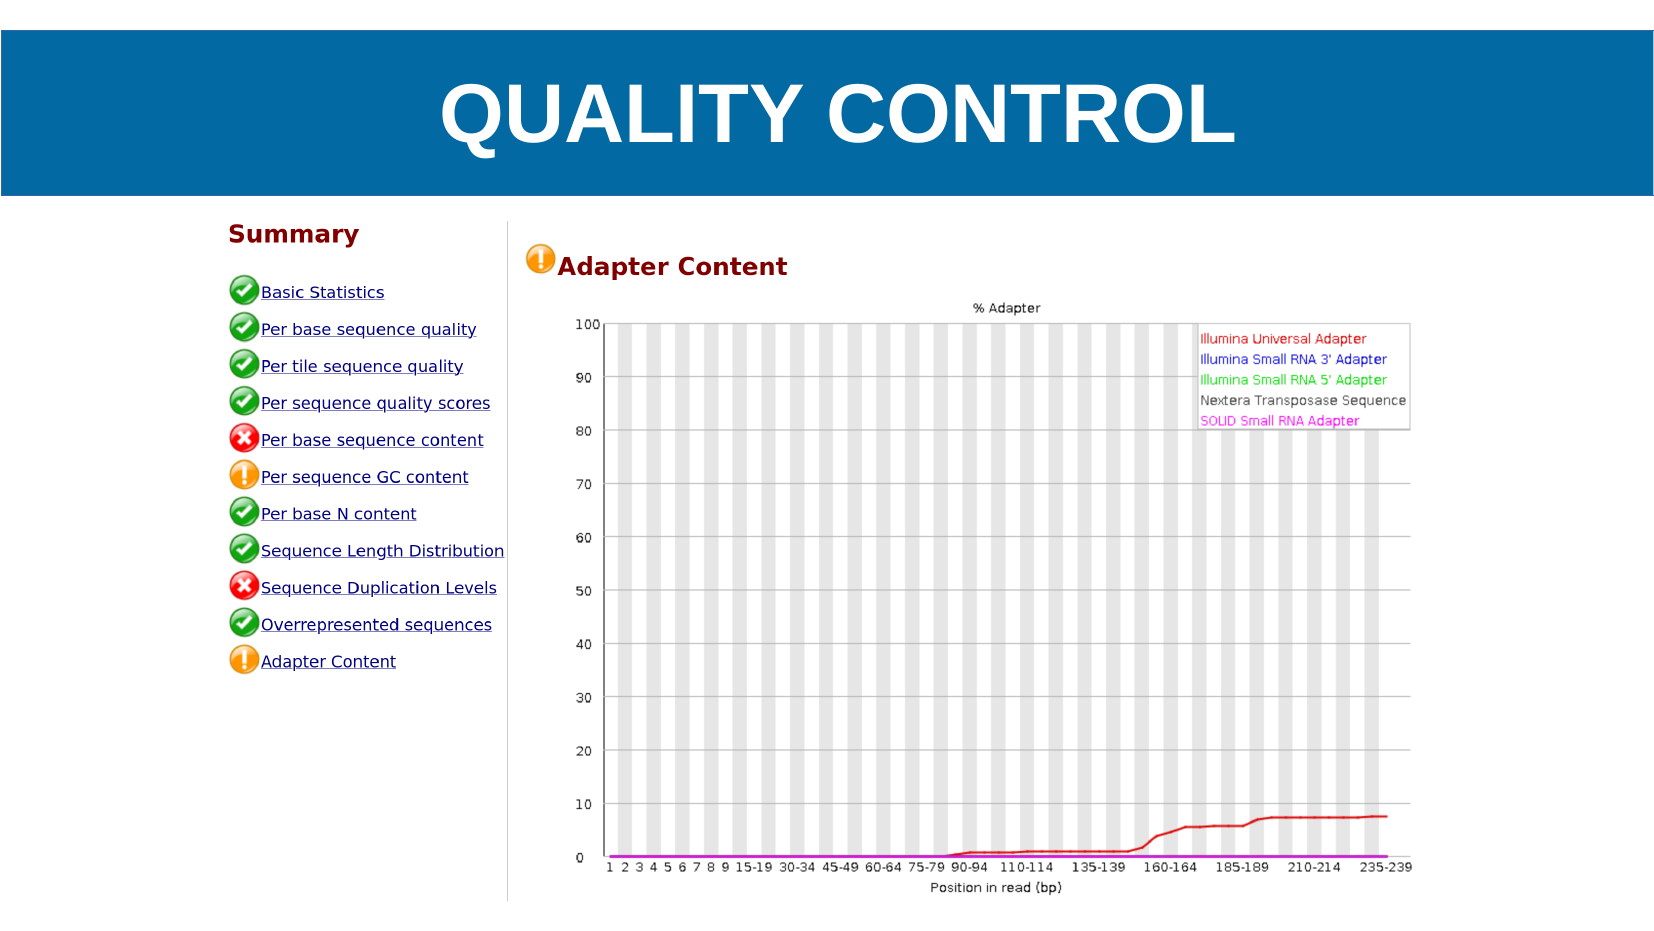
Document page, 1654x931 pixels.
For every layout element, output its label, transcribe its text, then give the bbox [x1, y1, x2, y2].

picture [218, 221, 1434, 901]
text_box QUALITY CONTROL [388, 59, 1289, 168]
text_box [1, 30, 1654, 196]
